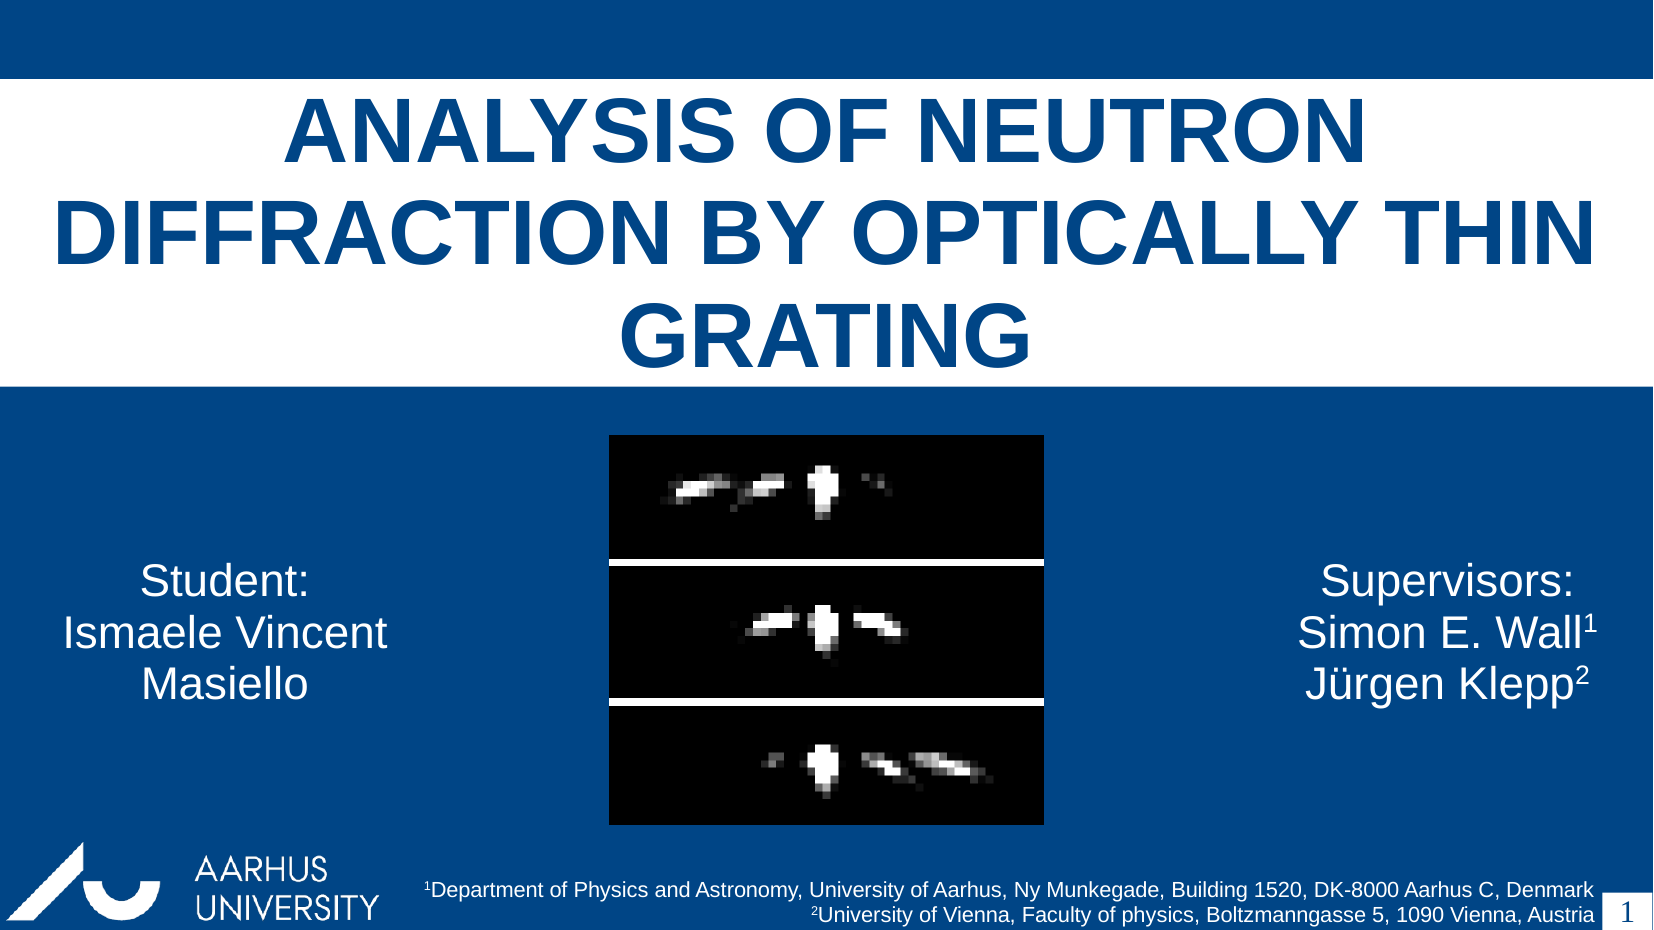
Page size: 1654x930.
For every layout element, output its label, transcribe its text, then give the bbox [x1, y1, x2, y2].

picture [609, 435, 1044, 825]
text_box Student: Ismaele Vincent Masiello [45, 547, 406, 717]
title ANALYSIS OF NEUTRON DIFFRACTION BY OPTICALLY THIN GRATING [0, 79, 1653, 387]
text_box Supervisors: Simon E. Wall1 Jürgen Klepp2 [1275, 547, 1621, 717]
picture [5, 841, 414, 928]
text_box 1Department of Physics and Astronomy, University of Aarhus, Ny Munkegade, Building 1520, DK-8000 Aarhus C, Denmark 2University of Vienna, Faculty of physics, Boltzmanngasse 5, 1090 Vienna, Austria [395, 870, 1611, 930]
